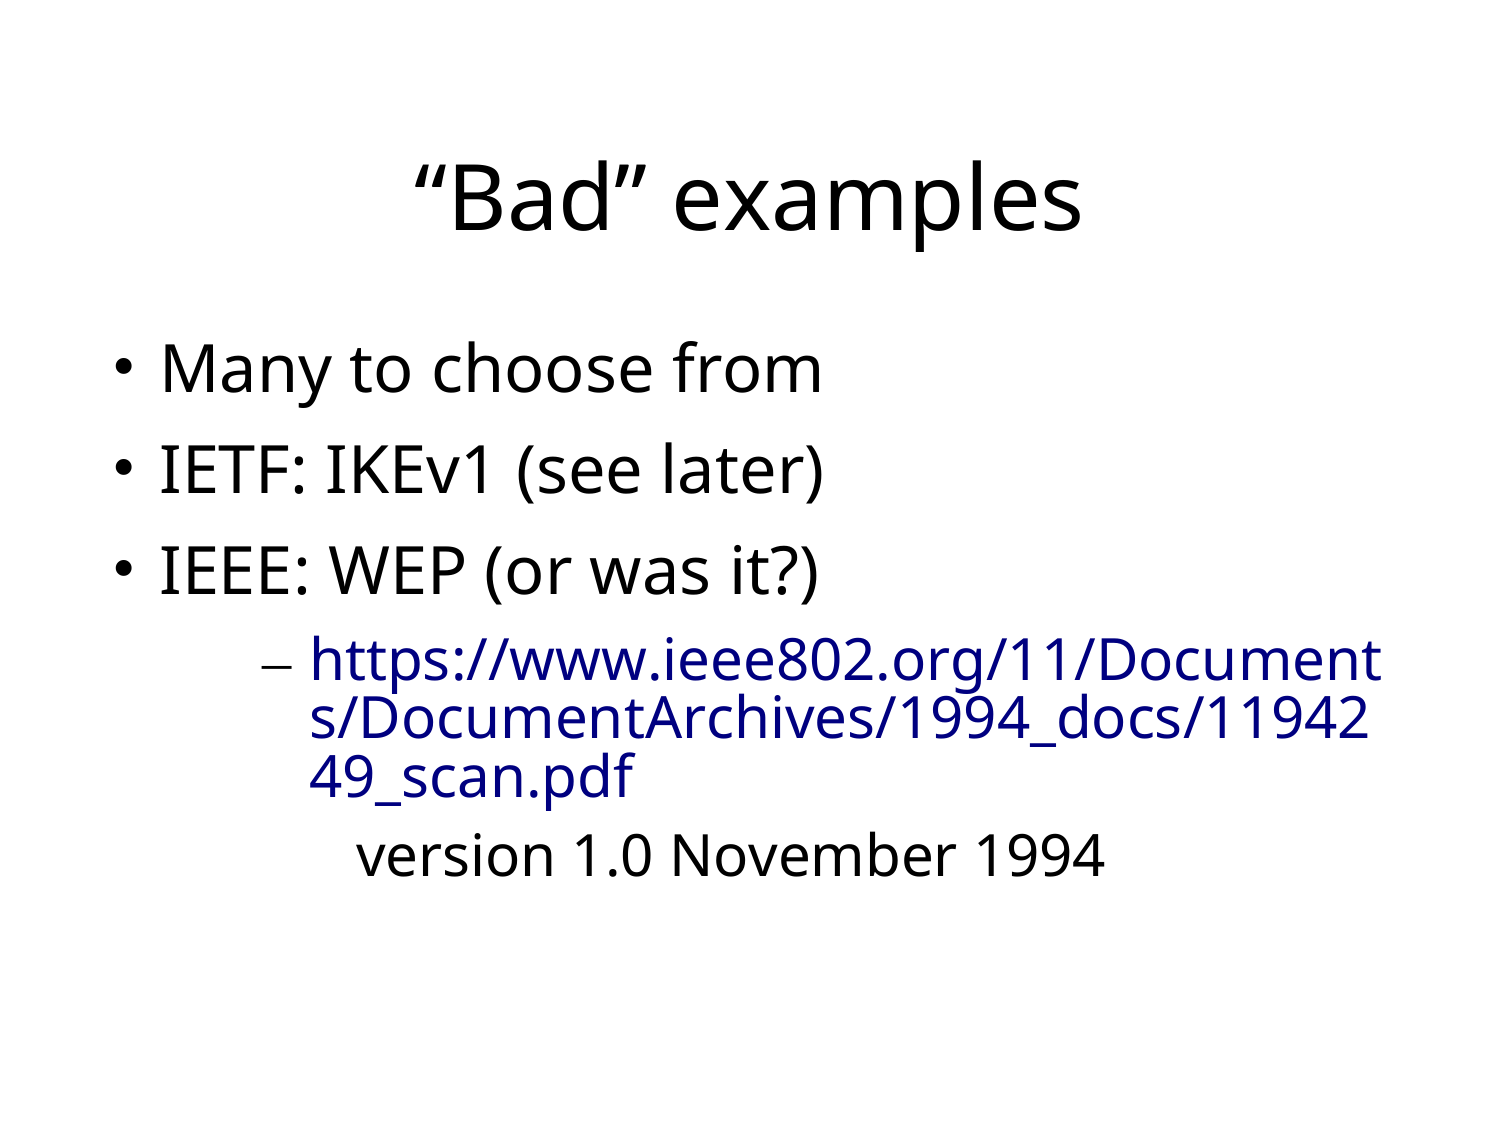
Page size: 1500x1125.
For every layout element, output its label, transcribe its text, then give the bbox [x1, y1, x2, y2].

list Many to choose from IETF: IKEv1 (see later) IEEE: WEP (or was it?) https://www.ieee802.org/11/Documents/DocumentArchives/1994_docs/1194249_scan.pdfversion 1.0 November 1994 [112, 324, 1388, 1081]
title “Bad” examples [112, 99, 1388, 288]
